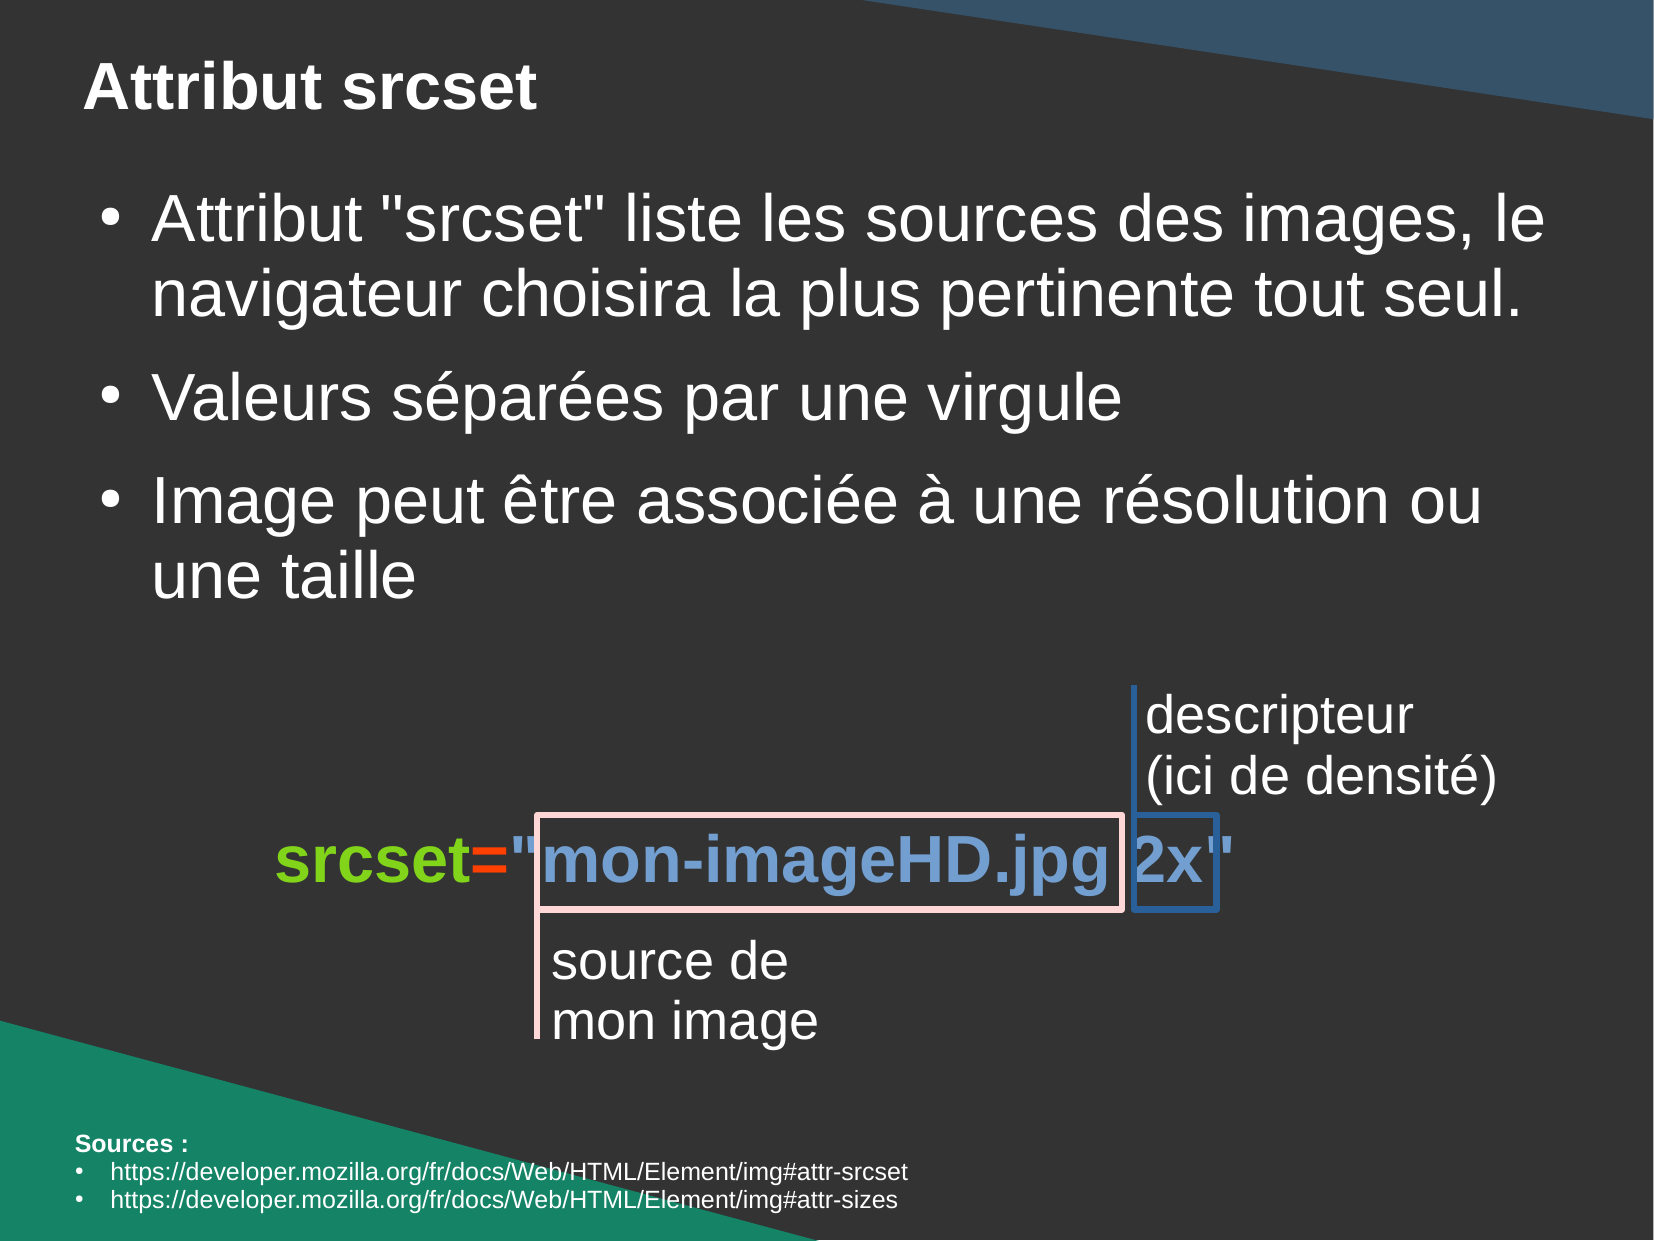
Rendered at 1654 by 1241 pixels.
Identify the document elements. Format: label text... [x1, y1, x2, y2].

text_box [0, 1020, 377, 1241]
list Attribut "srcset" liste les sources des images, le navigateur choisira la plus pertinente tout seul. Valeurs séparées par une virgule Image peut être associée à une résolution ou une taille [80, 180, 1605, 638]
text_box srcset="mon-imageHD.jpg 2x" [259, 814, 534, 910]
title source de mon image [551, 930, 827, 1052]
title Attribut srcset [82, 49, 1571, 162]
text_box [861, 0, 1654, 120]
text_box srcset="mon-imageHD.jpg 2x" [1137, 818, 1213, 906]
text_box Sources : https://developer.mozilla.org/fr/docs/Web/HTML/Element/img#attr-srcset https://developer.mozilla.org/fr/docs/Web/HTML/Element/img#attr-sizes [60, 1122, 1546, 1241]
text_box srcset="mon-imageHD.jpg 2x" [540, 818, 1119, 906]
text_box srcset="mon-imageHD.jpg 2x" [1125, 814, 1131, 910]
title descripteur (ici de densité) [1145, 685, 1548, 807]
text_box srcset="mon-imageHD.jpg 2x" [1220, 814, 1264, 910]
